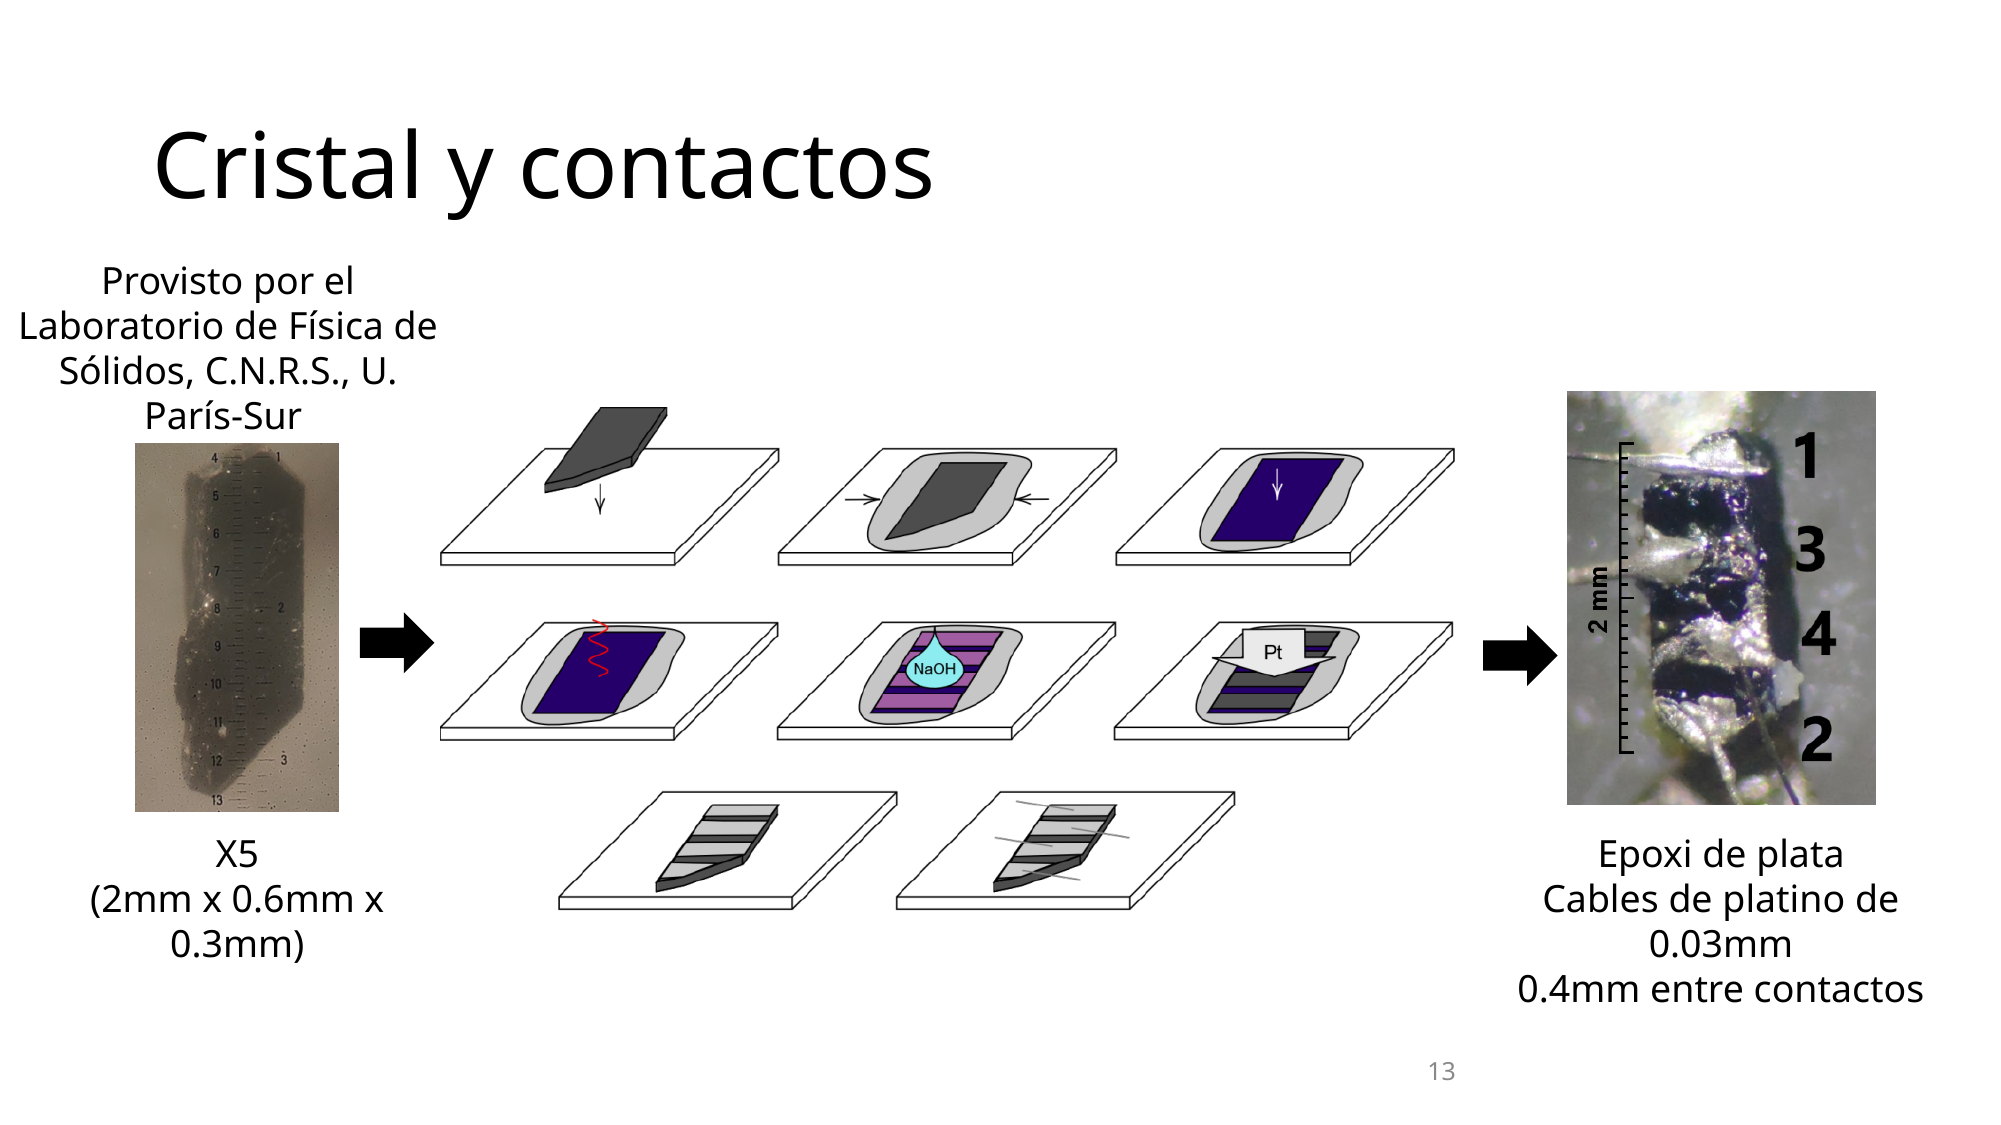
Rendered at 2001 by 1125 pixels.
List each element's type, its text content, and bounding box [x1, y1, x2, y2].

text_box Epoxi de plata Cables de platino de 0.03mm 0.4mm entre contactos [1475, 822, 1967, 974]
picture [432, 394, 1464, 918]
picture [1567, 391, 1876, 805]
text_box X5 (2mm x 0.6mm x 0.3mm) [9, 822, 466, 929]
text_box [1484, 627, 1557, 684]
text_box 13 [1412, 1042, 1863, 1103]
picture [135, 444, 339, 812]
title Cristal y contactos [137, 59, 1863, 278]
text_box Provisto por el Laboratorio de Física de Sólidos, C.N.R.S., U. París-Sur [0, 249, 457, 401]
text_box [360, 614, 433, 671]
